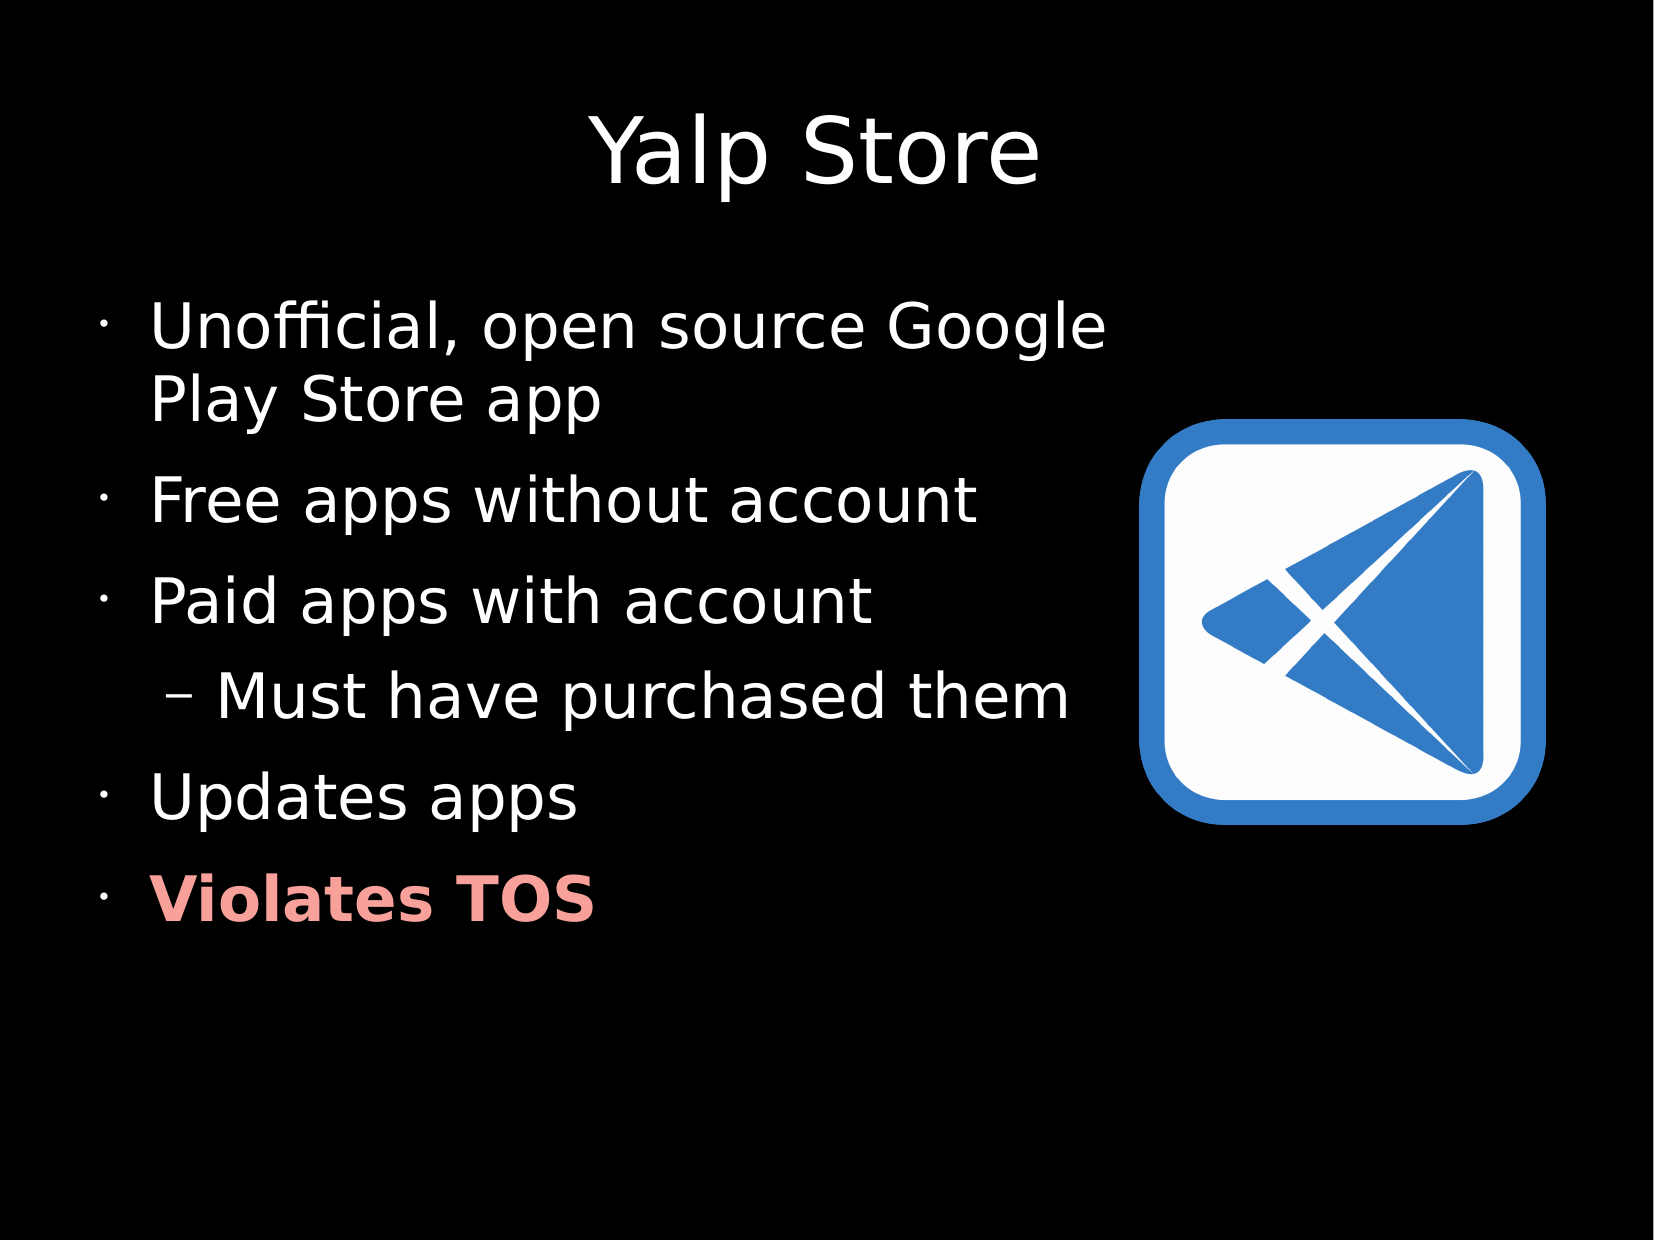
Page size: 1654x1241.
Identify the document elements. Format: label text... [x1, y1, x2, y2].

title Yalp Store [71, 47, 1561, 256]
picture [1139, 419, 1546, 826]
list Unofficial, open source Google Play Store app Free apps without account Paid apps with account Must have purchased them Updates apps Violates TOS [82, 290, 1126, 946]
